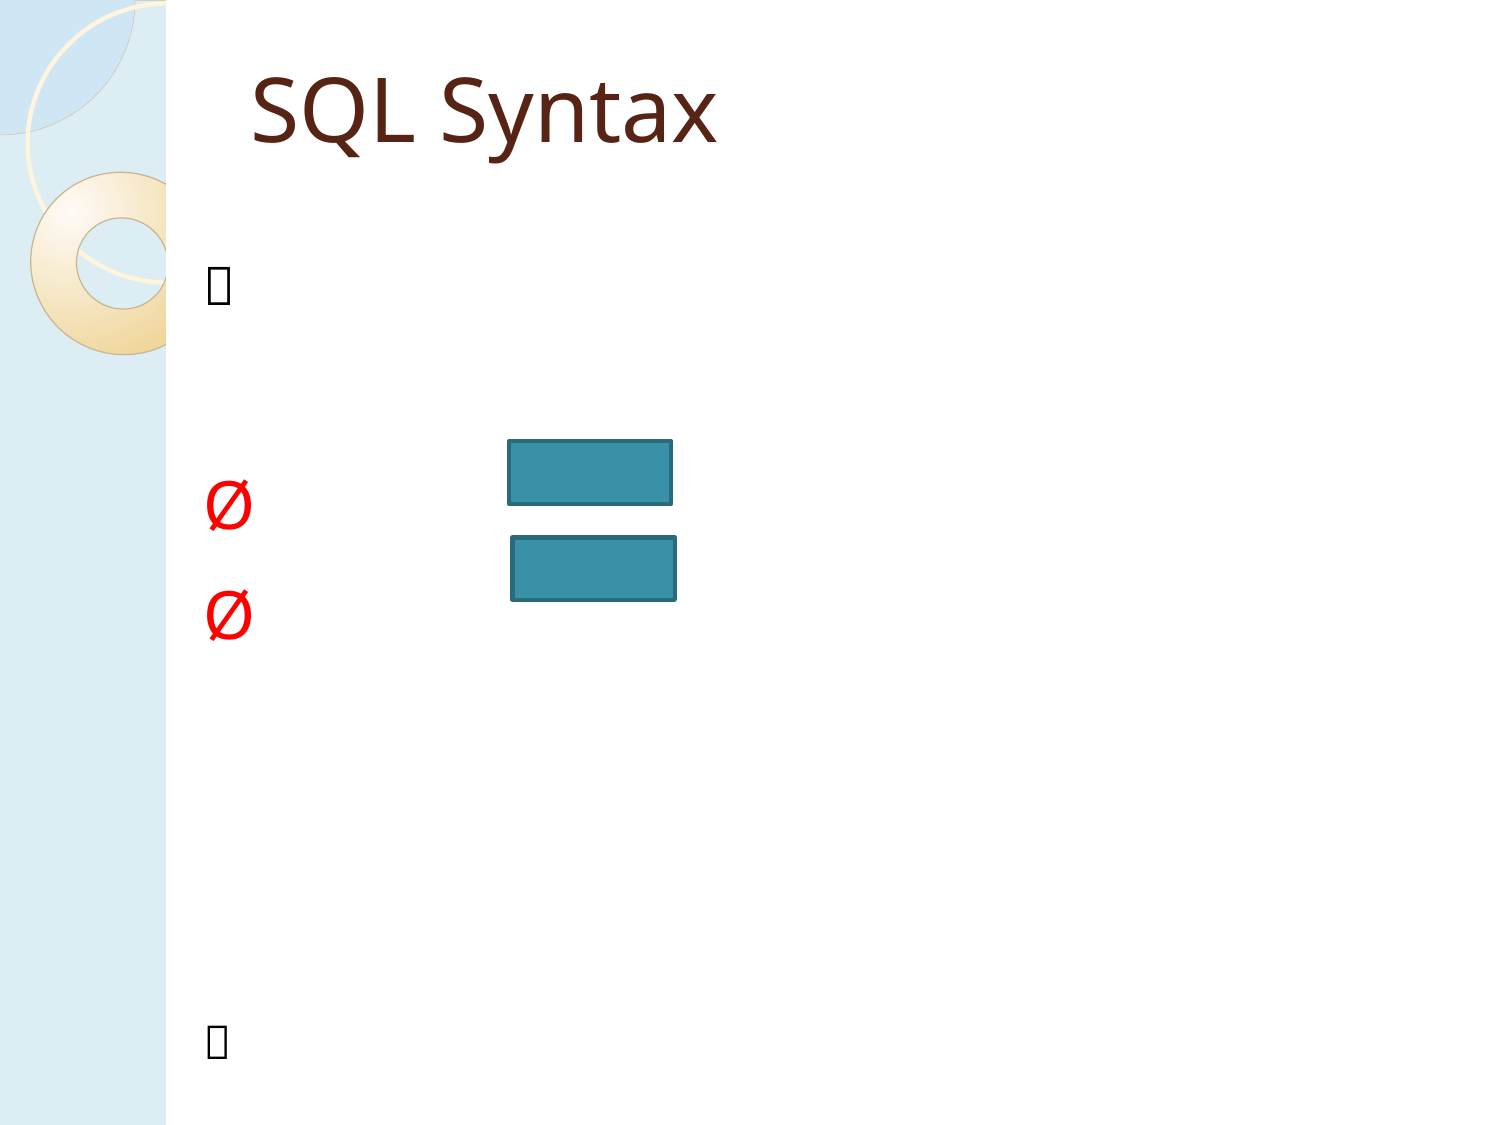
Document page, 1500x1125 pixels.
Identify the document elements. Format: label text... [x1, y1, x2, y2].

title SQL Syntax [235, 45, 1466, 233]
text_box [512, 537, 675, 600]
text_box [508, 441, 672, 504]
list SQL is NOT case sensitive: SELECT select; FROM from; SELECT * FROM table_name; Some database systems require a SEMICOLON at the end of each SQL statement. [174, 237, 1500, 1025]
